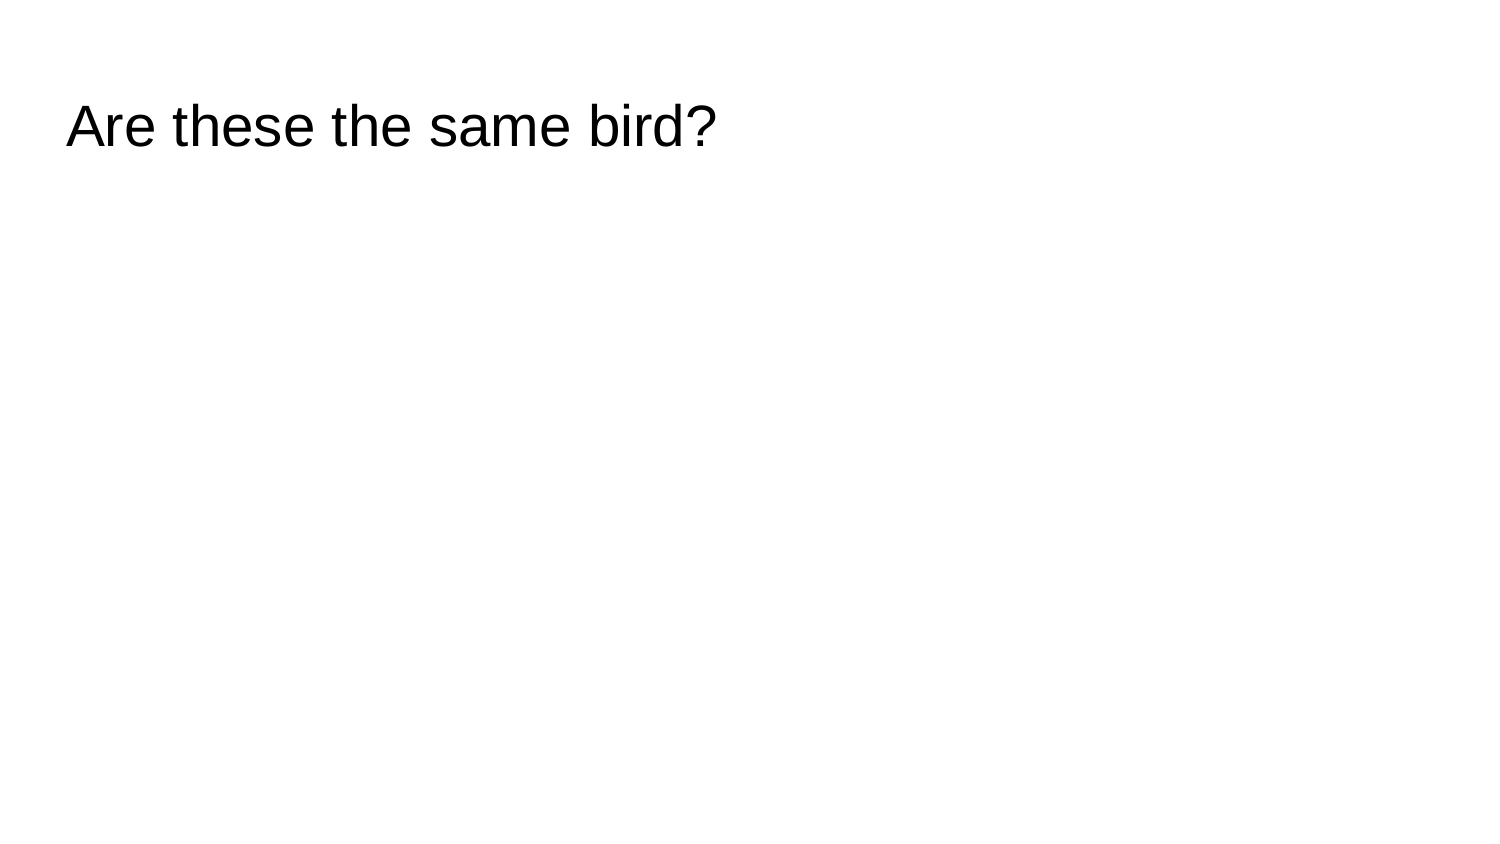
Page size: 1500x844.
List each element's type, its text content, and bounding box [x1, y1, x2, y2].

title Are these the same bird? [51, 72, 1449, 167]
